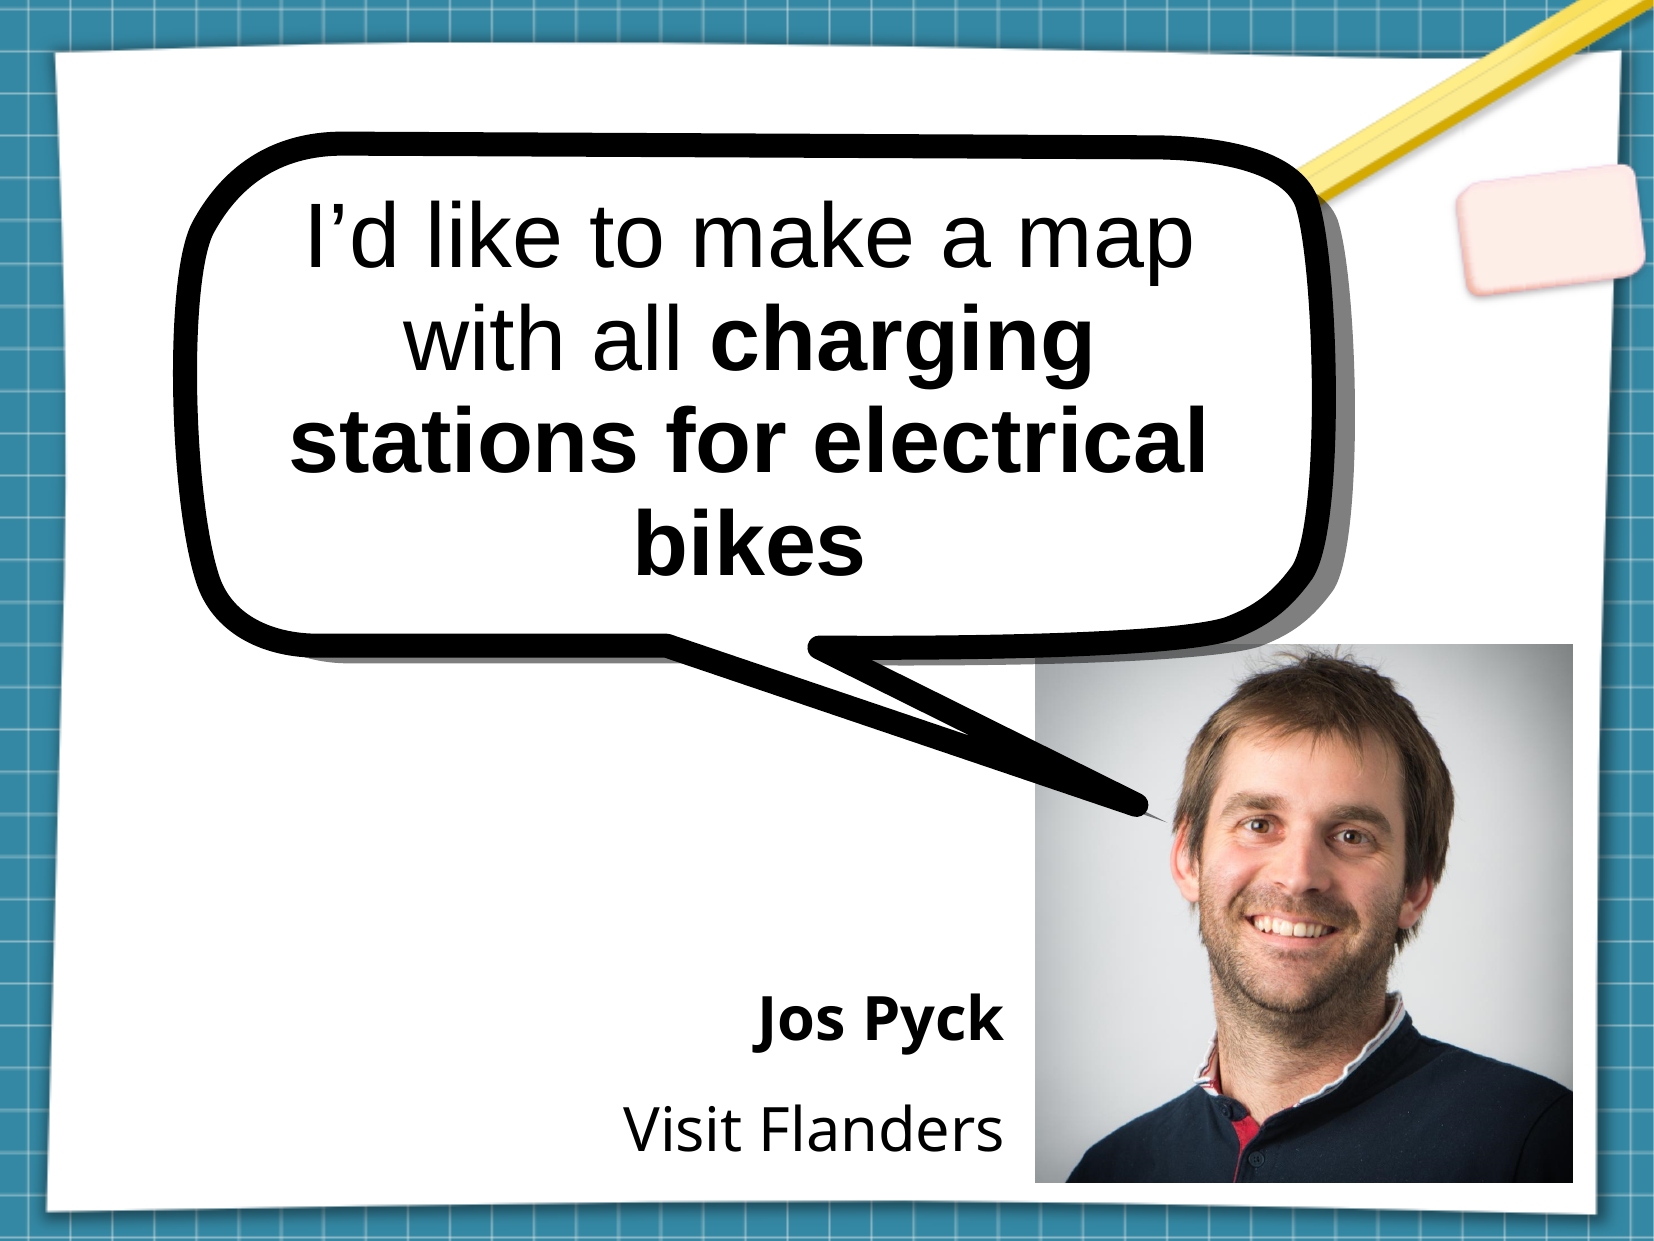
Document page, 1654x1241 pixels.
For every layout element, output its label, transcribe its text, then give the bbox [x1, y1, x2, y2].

picture [0, 0, 1654, 1241]
title I’d like to make a map with all charging stations for electrical bikes [285, 180, 1216, 601]
list Jos Pyck Visit Flanders [82, 975, 1006, 1171]
